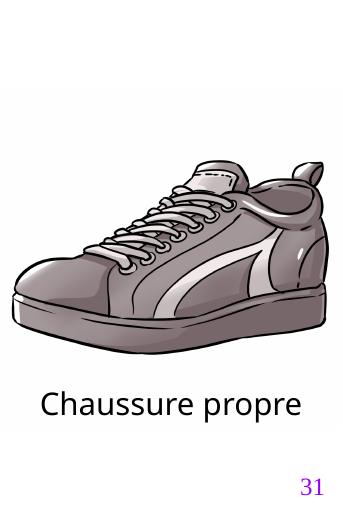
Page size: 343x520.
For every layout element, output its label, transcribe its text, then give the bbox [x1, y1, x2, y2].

picture [0, 88, 343, 374]
text_box Chaussure propre [0, 374, 343, 463]
